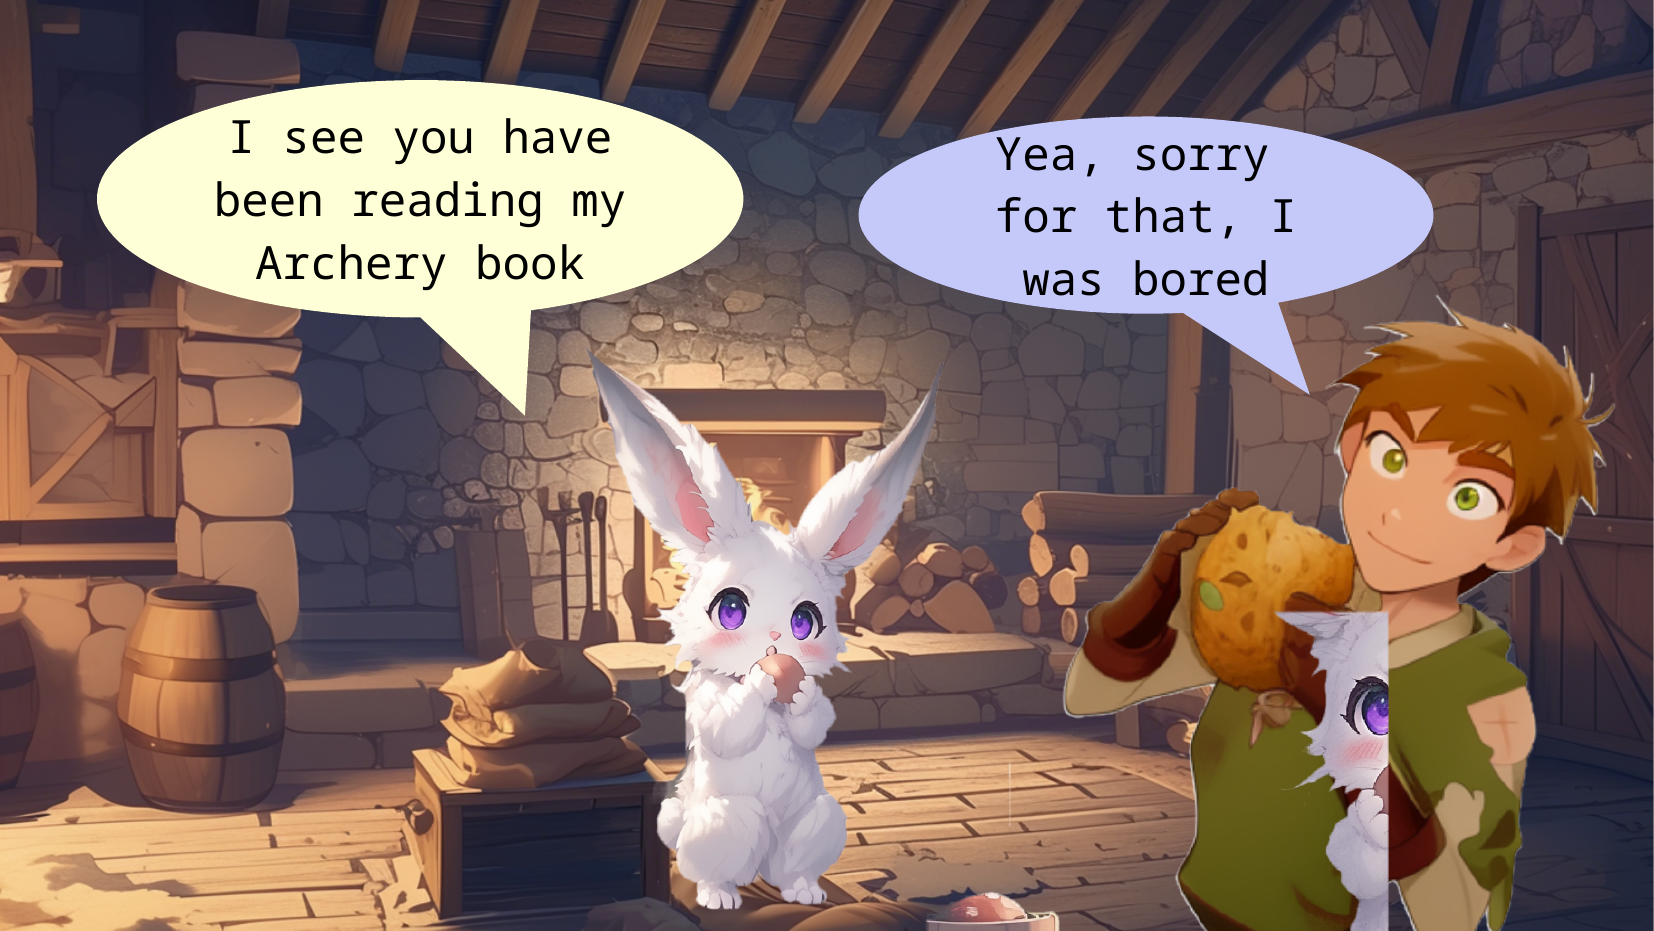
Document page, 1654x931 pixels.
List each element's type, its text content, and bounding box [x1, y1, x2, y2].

text_box Yea, sorry for that, I was bored [858, 116, 1434, 395]
text_box I see you have been reading my Archery book [97, 80, 744, 416]
picture [0, 0, 1654, 931]
